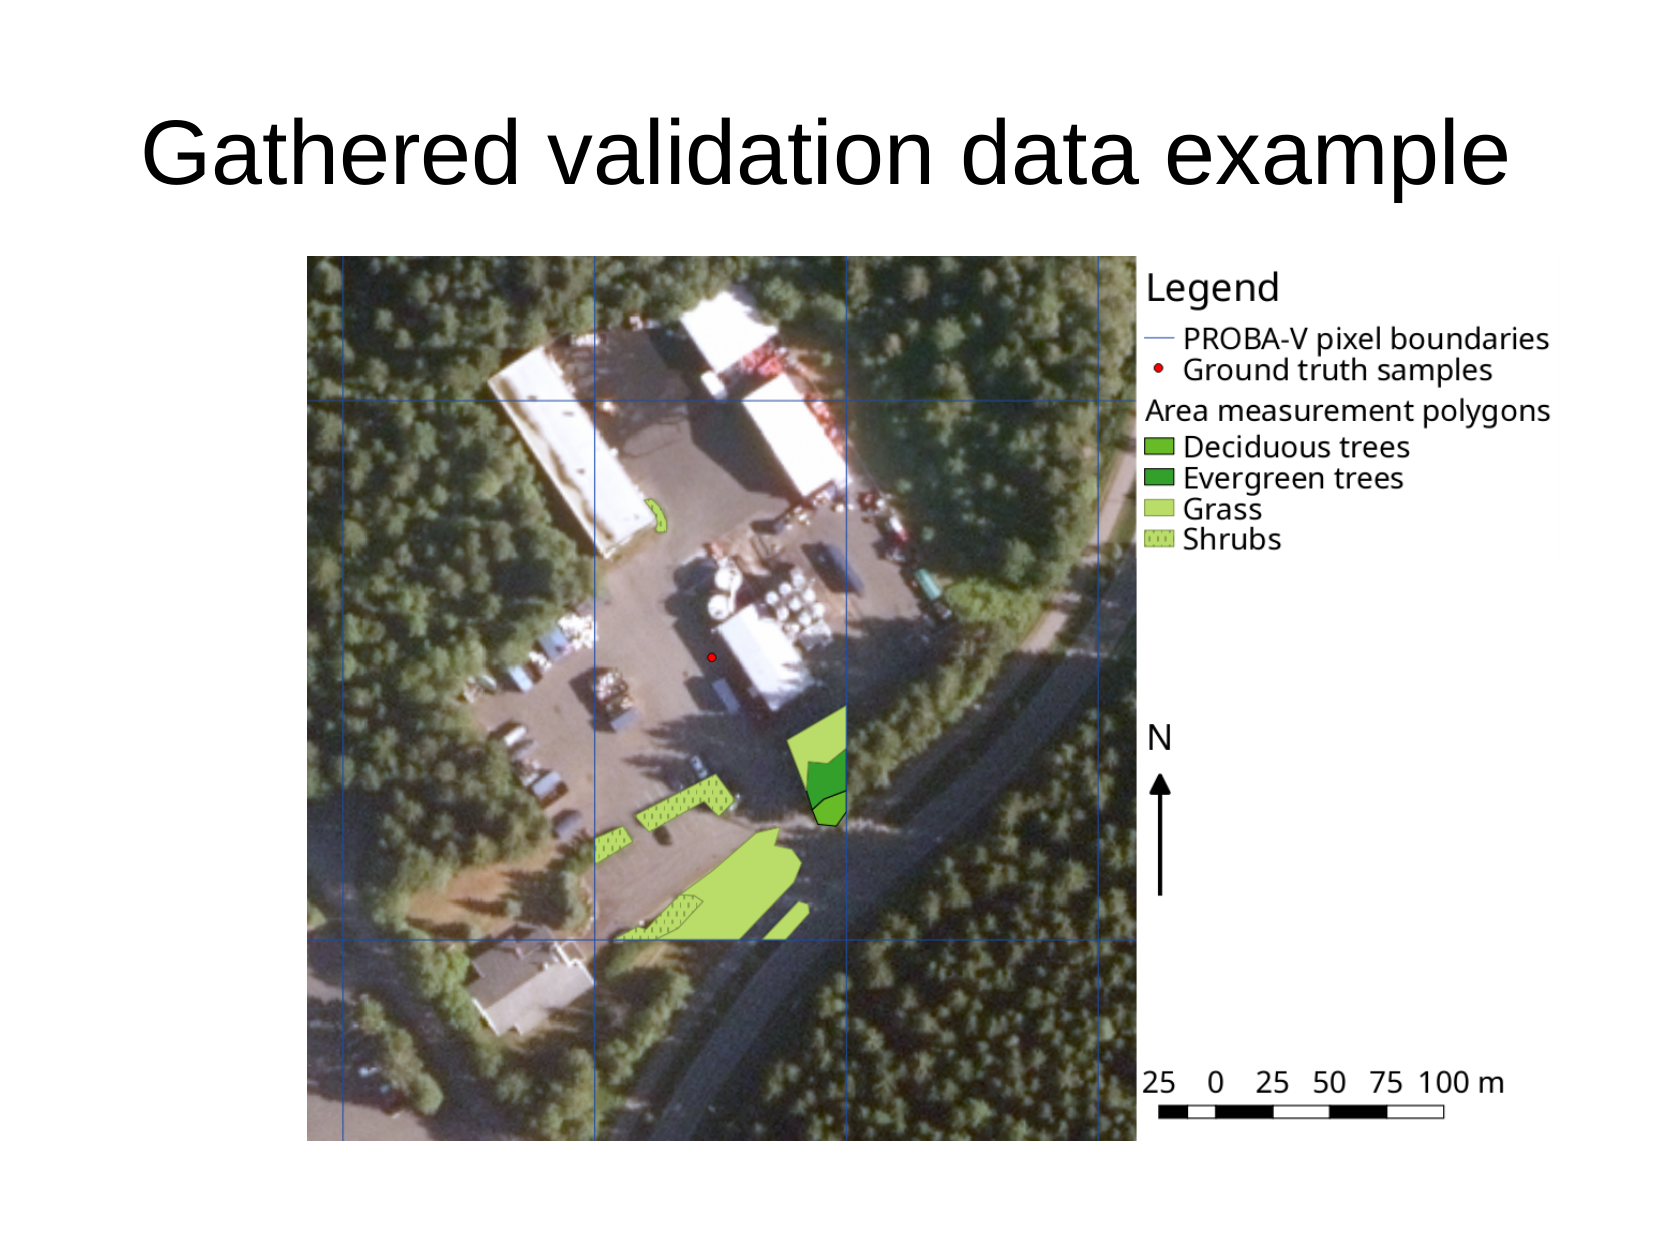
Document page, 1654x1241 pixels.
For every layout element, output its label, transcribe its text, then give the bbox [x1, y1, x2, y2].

picture [307, 256, 1560, 1142]
title Gathered validation data example [82, 49, 1571, 257]
